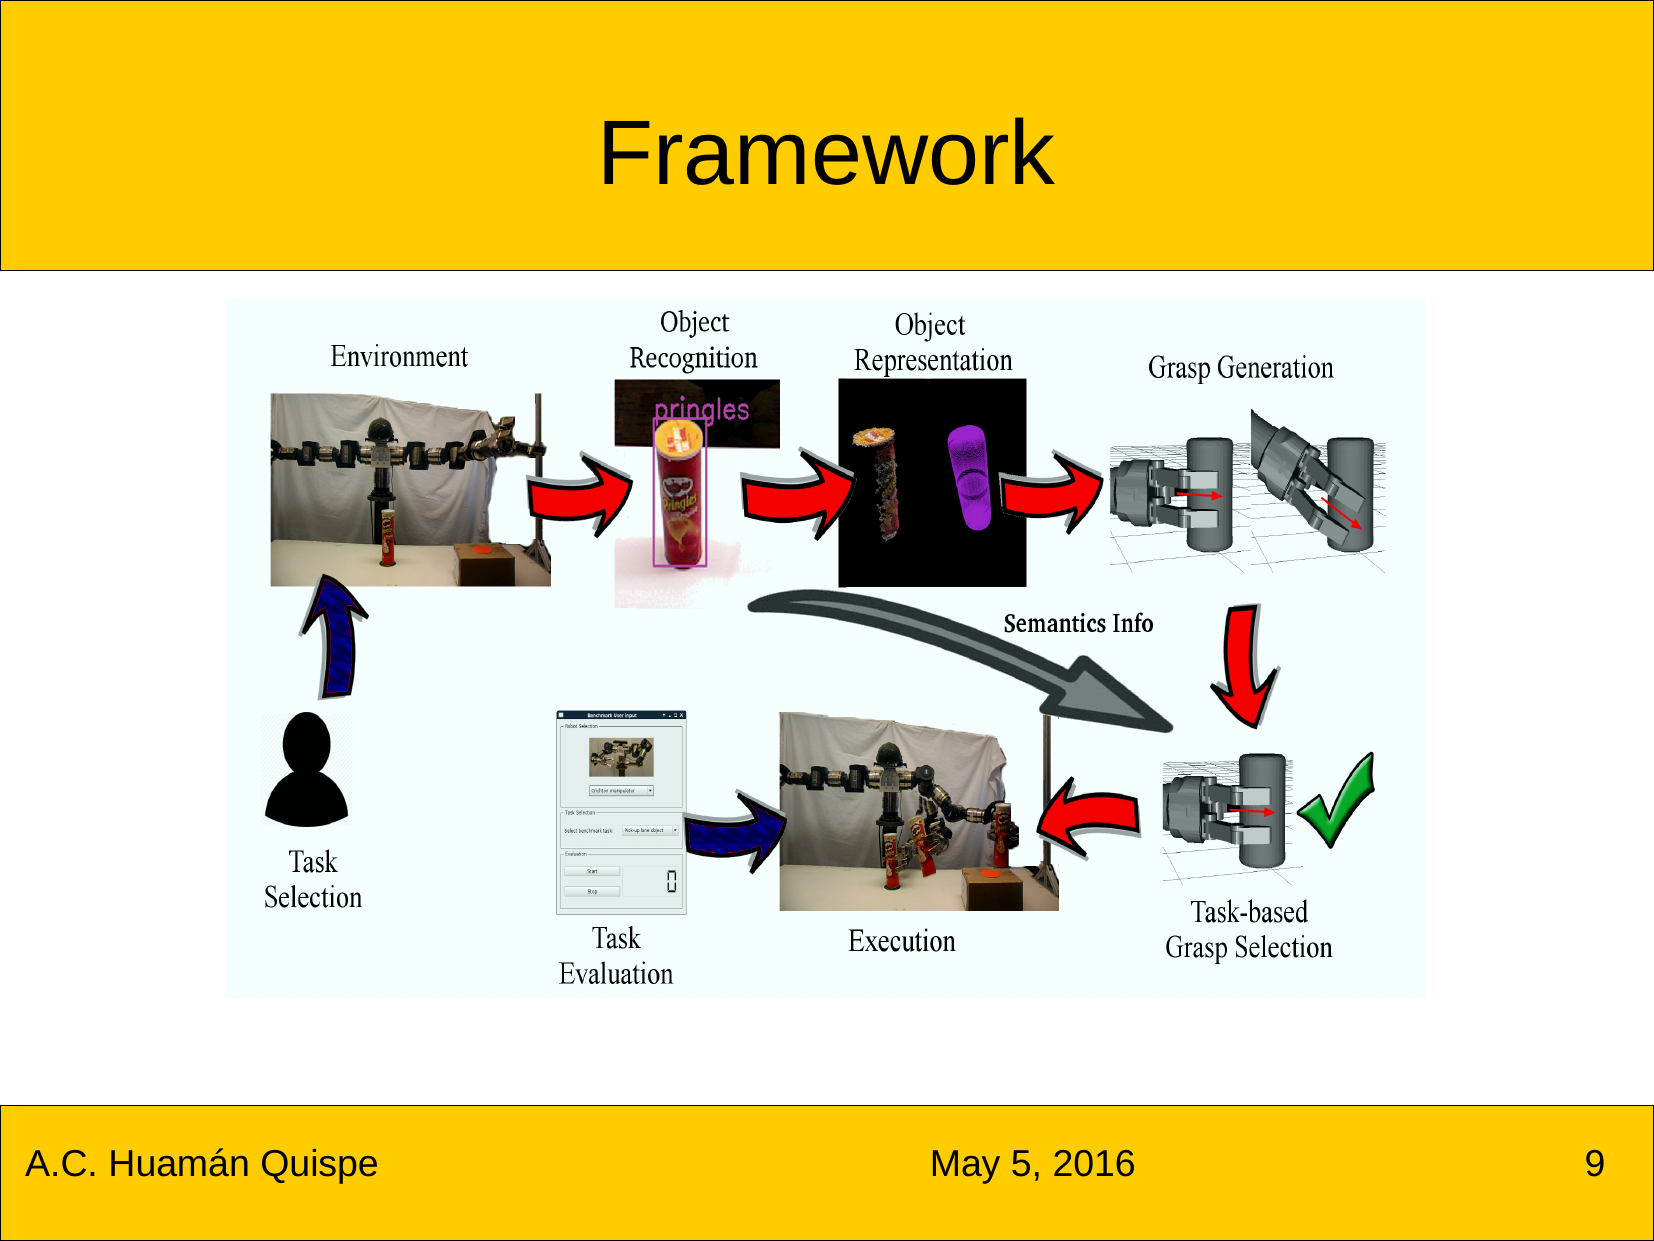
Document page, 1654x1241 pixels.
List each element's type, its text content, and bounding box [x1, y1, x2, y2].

title Framework [82, 49, 1571, 257]
picture [225, 299, 1426, 998]
